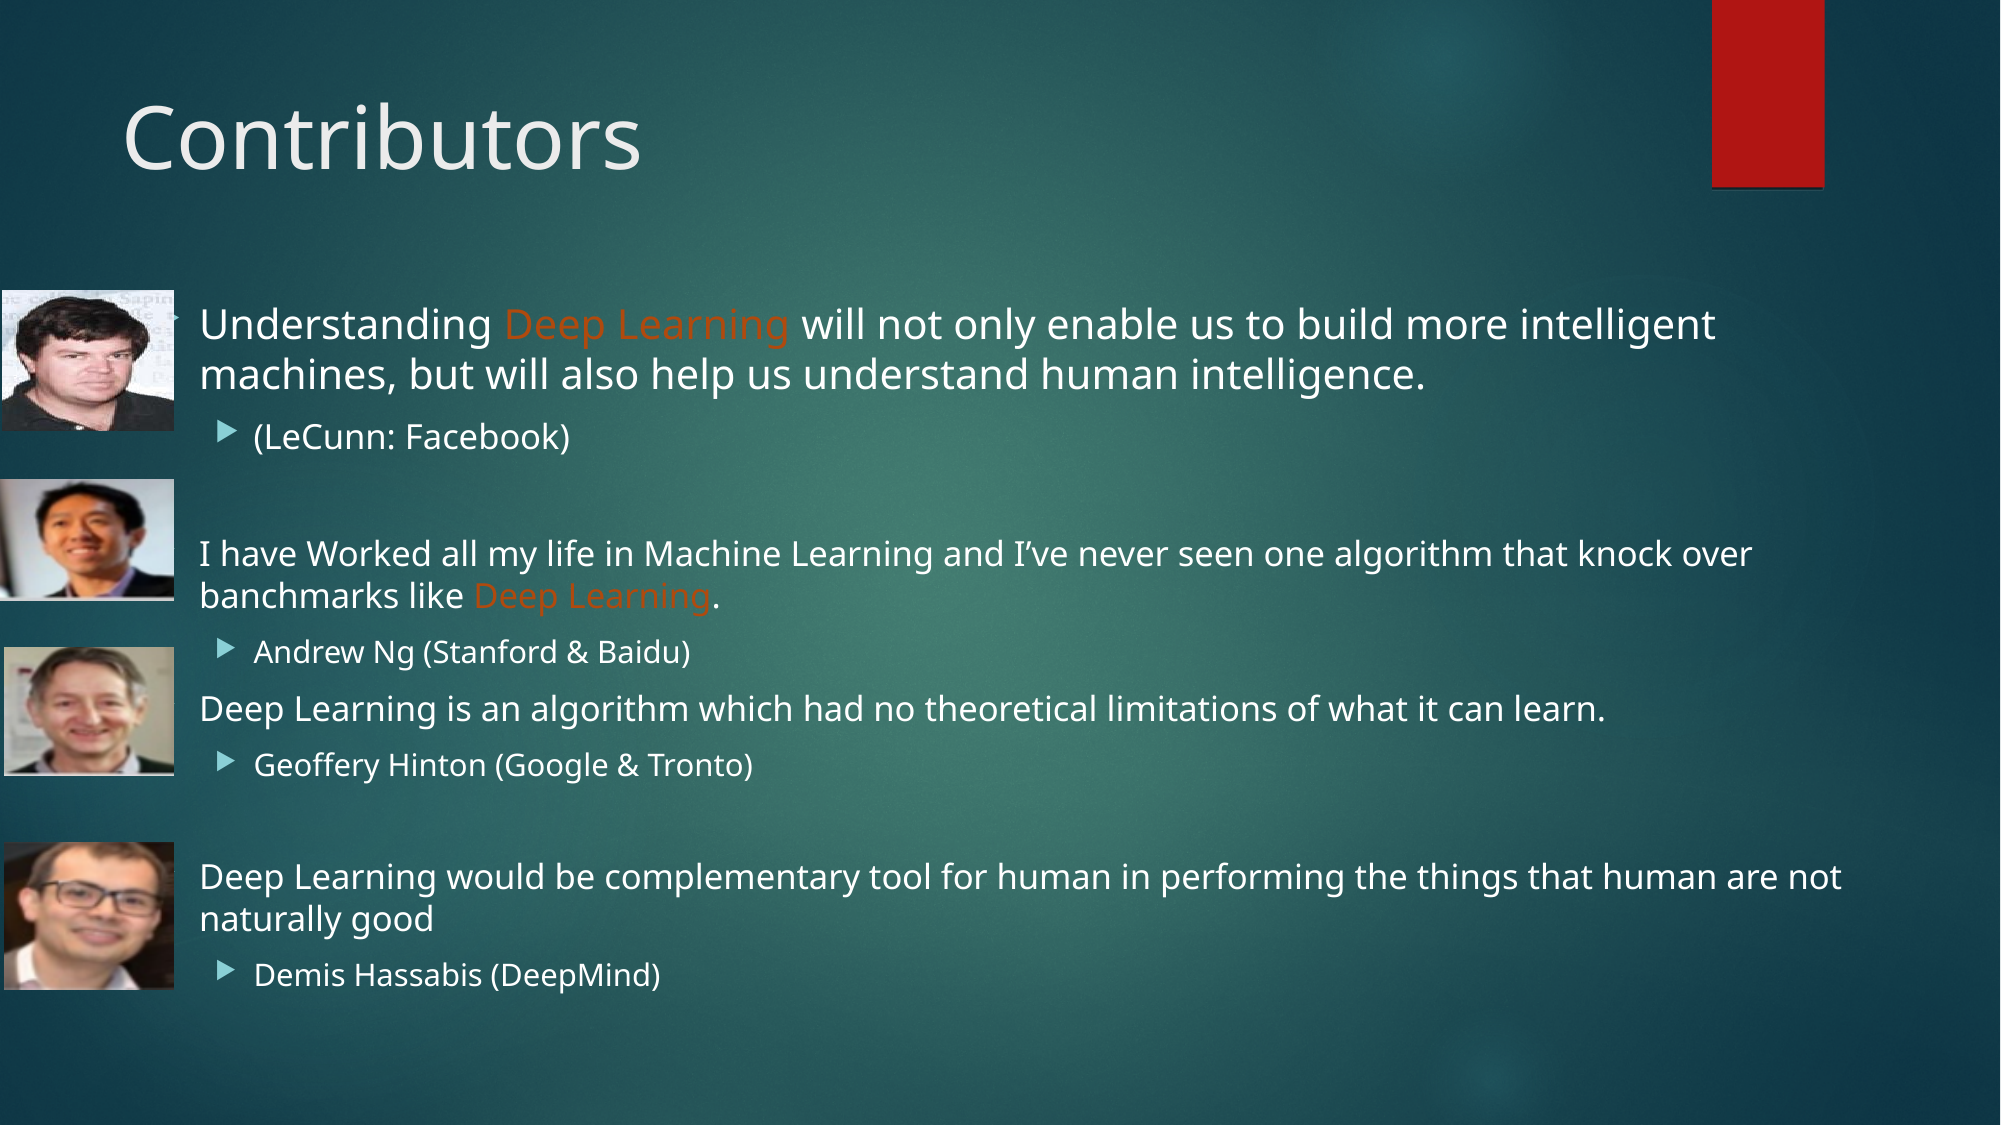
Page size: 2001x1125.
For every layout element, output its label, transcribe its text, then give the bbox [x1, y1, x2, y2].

list Understanding Deep Learning will not only enable us to build more intelligent machines, but will also help us understand human intelligence. (LeCunn: Facebook) I have Worked all my life in Machine Learning and I’ve never seen one algorithm that knock over banchmarks like Deep Learning. Andrew Ng (Stanford & Baidu) Deep Learning is an algorithm which had no theoretical limitations of what it can learn. Geoffery Hinton (Google & Tronto) Deep Learning would be complementary tool for human in performing the things that human are not naturally good Demis Hassabis (DeepMind) [137, 290, 1863, 1005]
picture [0, 0, 2001, 1125]
title Contributors [106, 74, 1649, 290]
